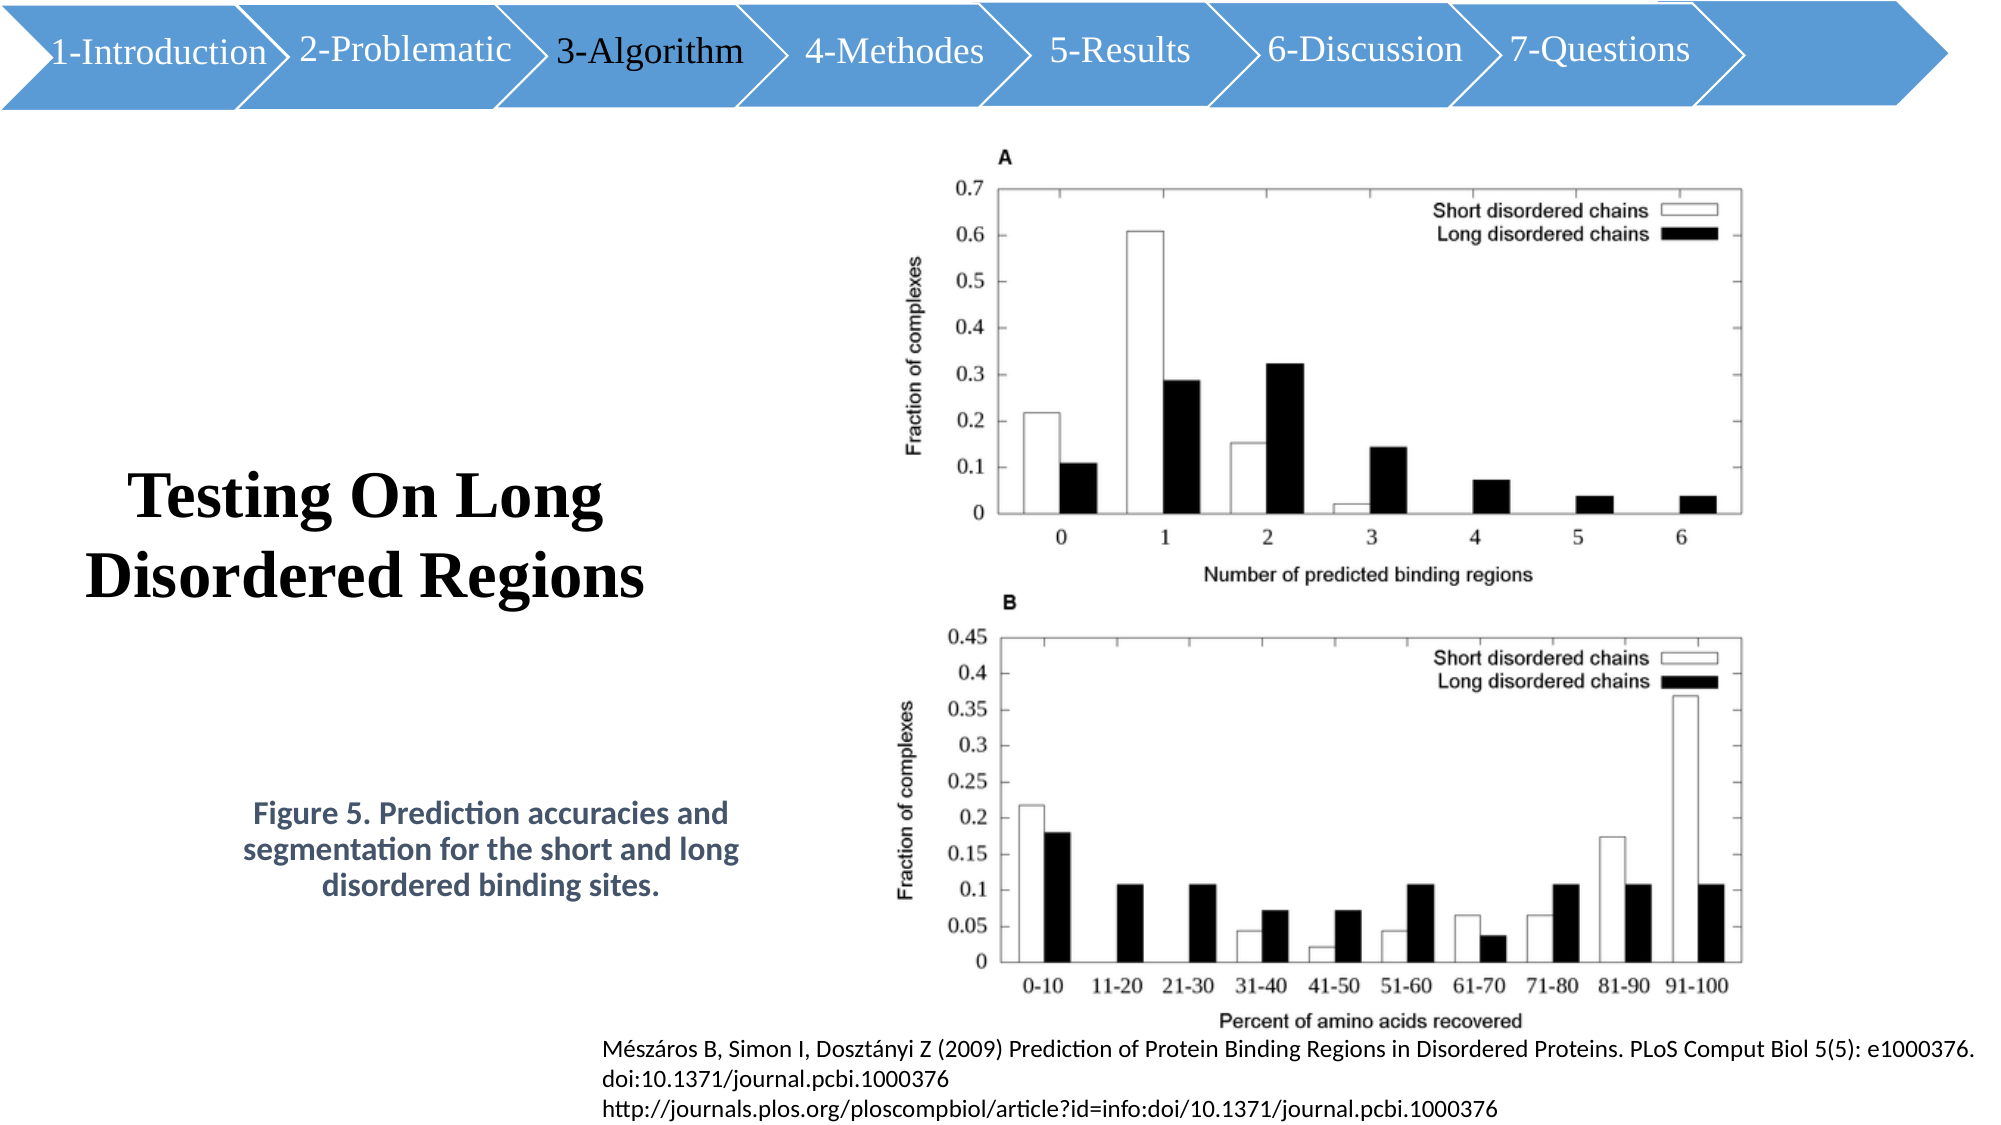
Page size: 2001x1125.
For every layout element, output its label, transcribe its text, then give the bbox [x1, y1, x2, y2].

text_box Mészáros B, Simon I, Dosztányi Z (2009) Prediction of Protein Binding Regions in Disordered Proteins. PLoS Comput Biol 5(5): e1000376. doi:10.1371/journal.pcbi.1000376 http://journals.plos.org/ploscompbiol/article?id=info:doi/10.1371/journal.pcbi.1000376 [587, 1025, 2000, 1125]
text_box 4-Methodes [790, 18, 1002, 79]
text_box 1-Introduction [35, 19, 285, 80]
text_box [0, 0, 1951, 111]
text_box 7-Questions [1494, 16, 1708, 77]
text_box 5-Results [1034, 17, 1208, 79]
picture [895, 147, 1745, 1025]
text_box 2-Problematic [284, 16, 530, 78]
text_box 3-Algorithm [541, 18, 761, 79]
text_box Figure 5. Prediction accuracies and segmentation for the short and long disordered binding sites. [197, 788, 786, 916]
text_box 6-Discussion [1252, 16, 1481, 77]
text_box Testing On Long Disordered Regions [57, 443, 675, 618]
